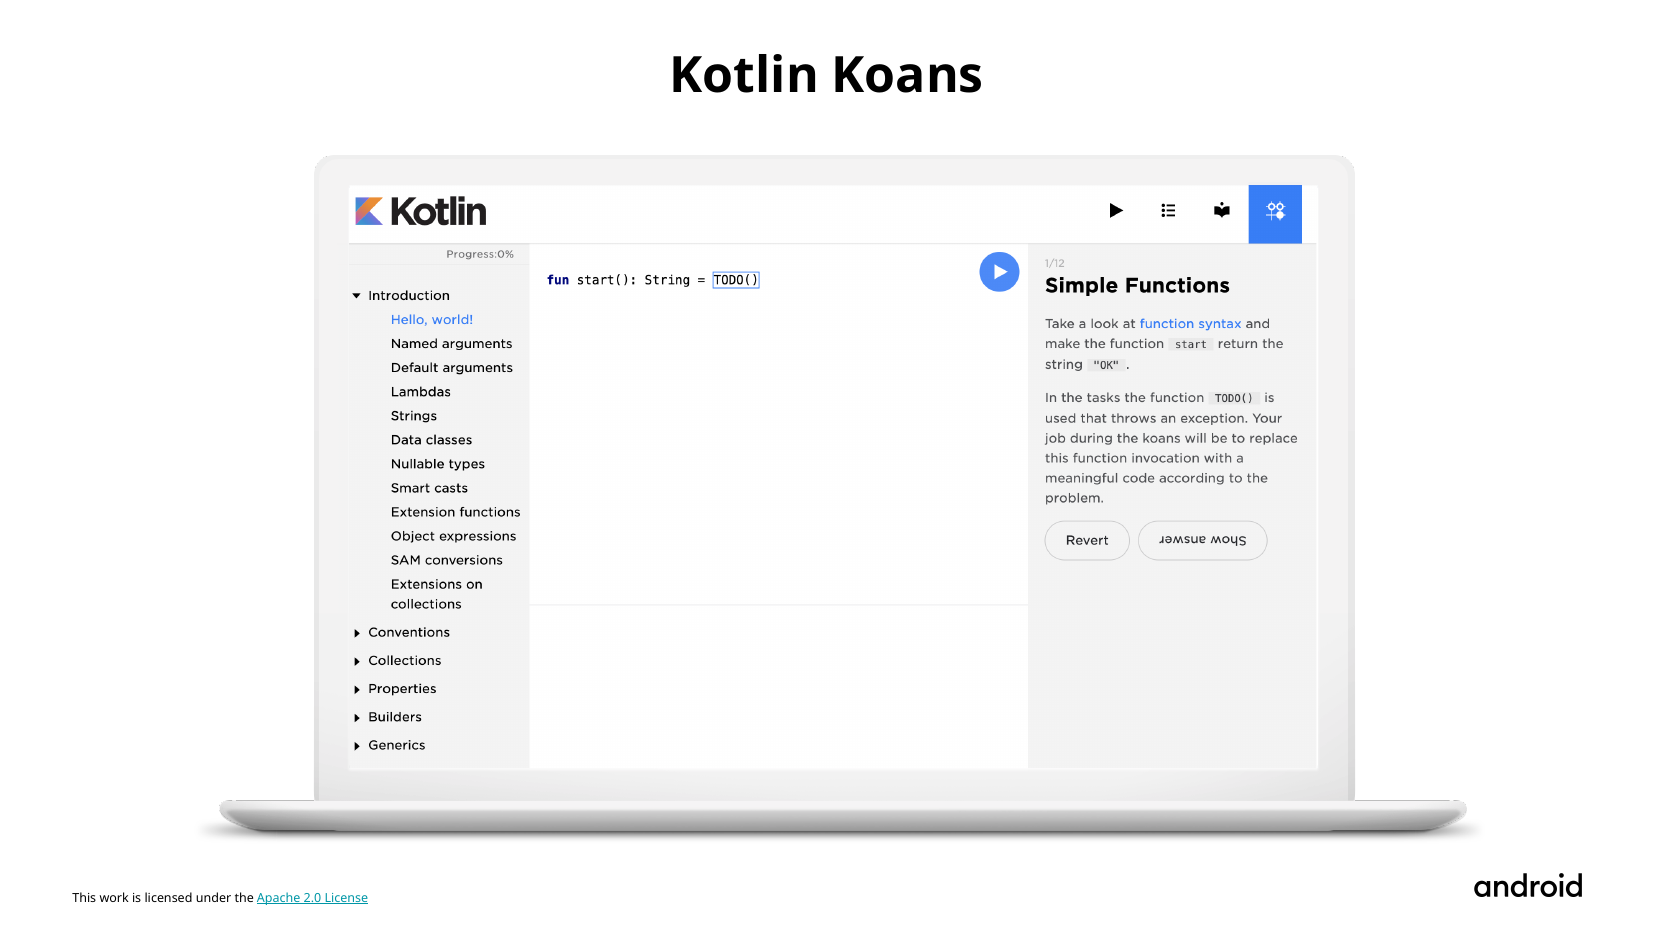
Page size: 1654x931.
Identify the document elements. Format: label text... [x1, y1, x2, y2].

title Kotlin Koans [440, 27, 1214, 74]
picture [112, 74, 1568, 931]
